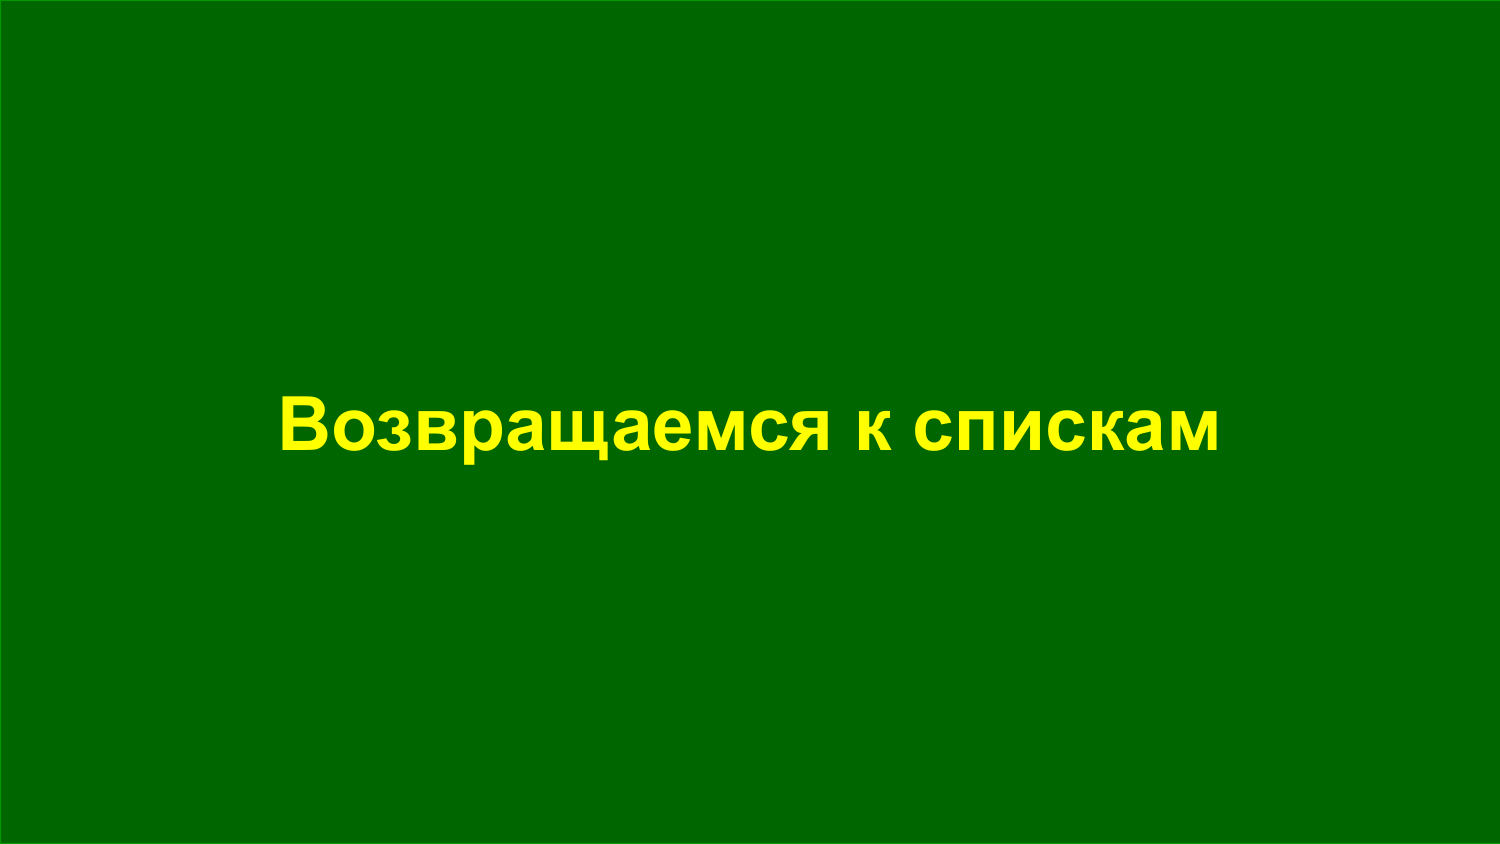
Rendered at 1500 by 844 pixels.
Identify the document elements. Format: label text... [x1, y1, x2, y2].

title Возвращаемся к спискам [75, 330, 1426, 519]
